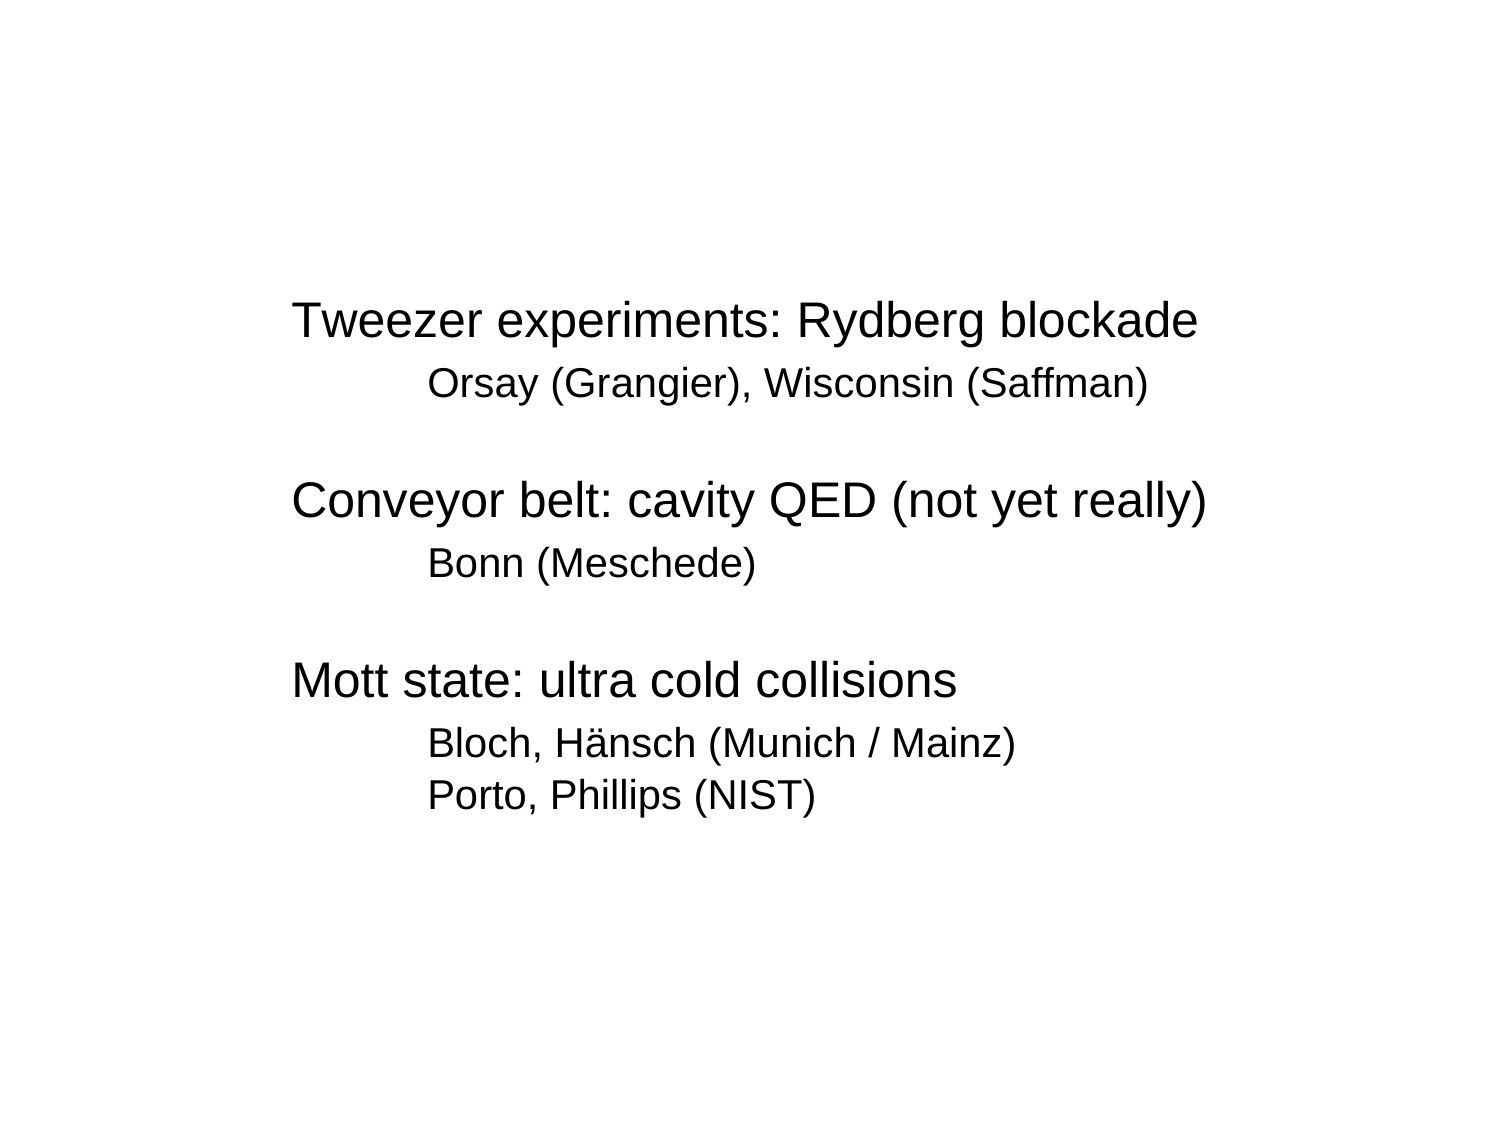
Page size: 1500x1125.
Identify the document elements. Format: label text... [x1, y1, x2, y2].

text_box Tweezer experiments: Rydberg blockade Orsay (Grangier), Wisconsin (Saffman) Conveyor belt: cavity QED (not yet really) Bonn (Meschede) Mott state: ultra cold collisions Bloch, Hänsch (Munich / Mainz) Porto, Phillips (NIST) [262, 280, 1241, 826]
